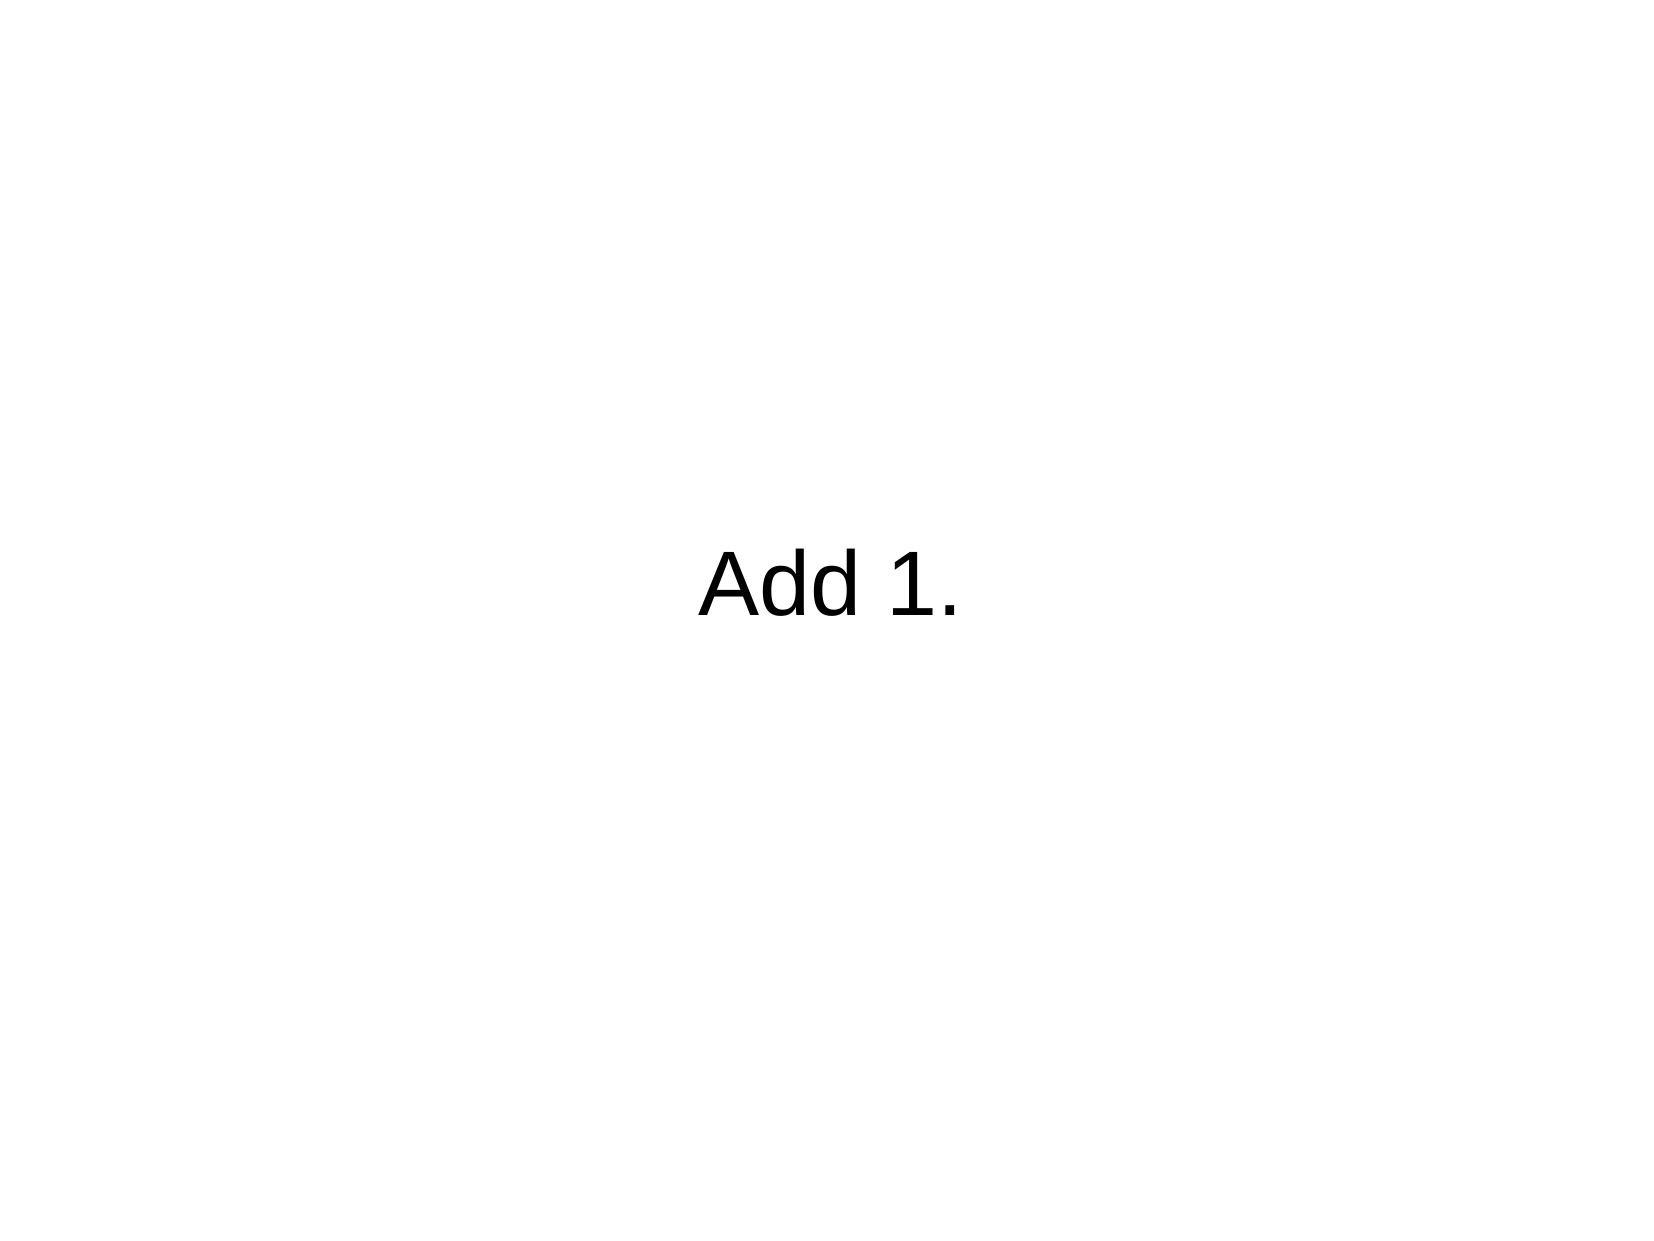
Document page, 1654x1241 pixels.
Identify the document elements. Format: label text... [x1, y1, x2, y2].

title Add 1. [86, 480, 1576, 688]
